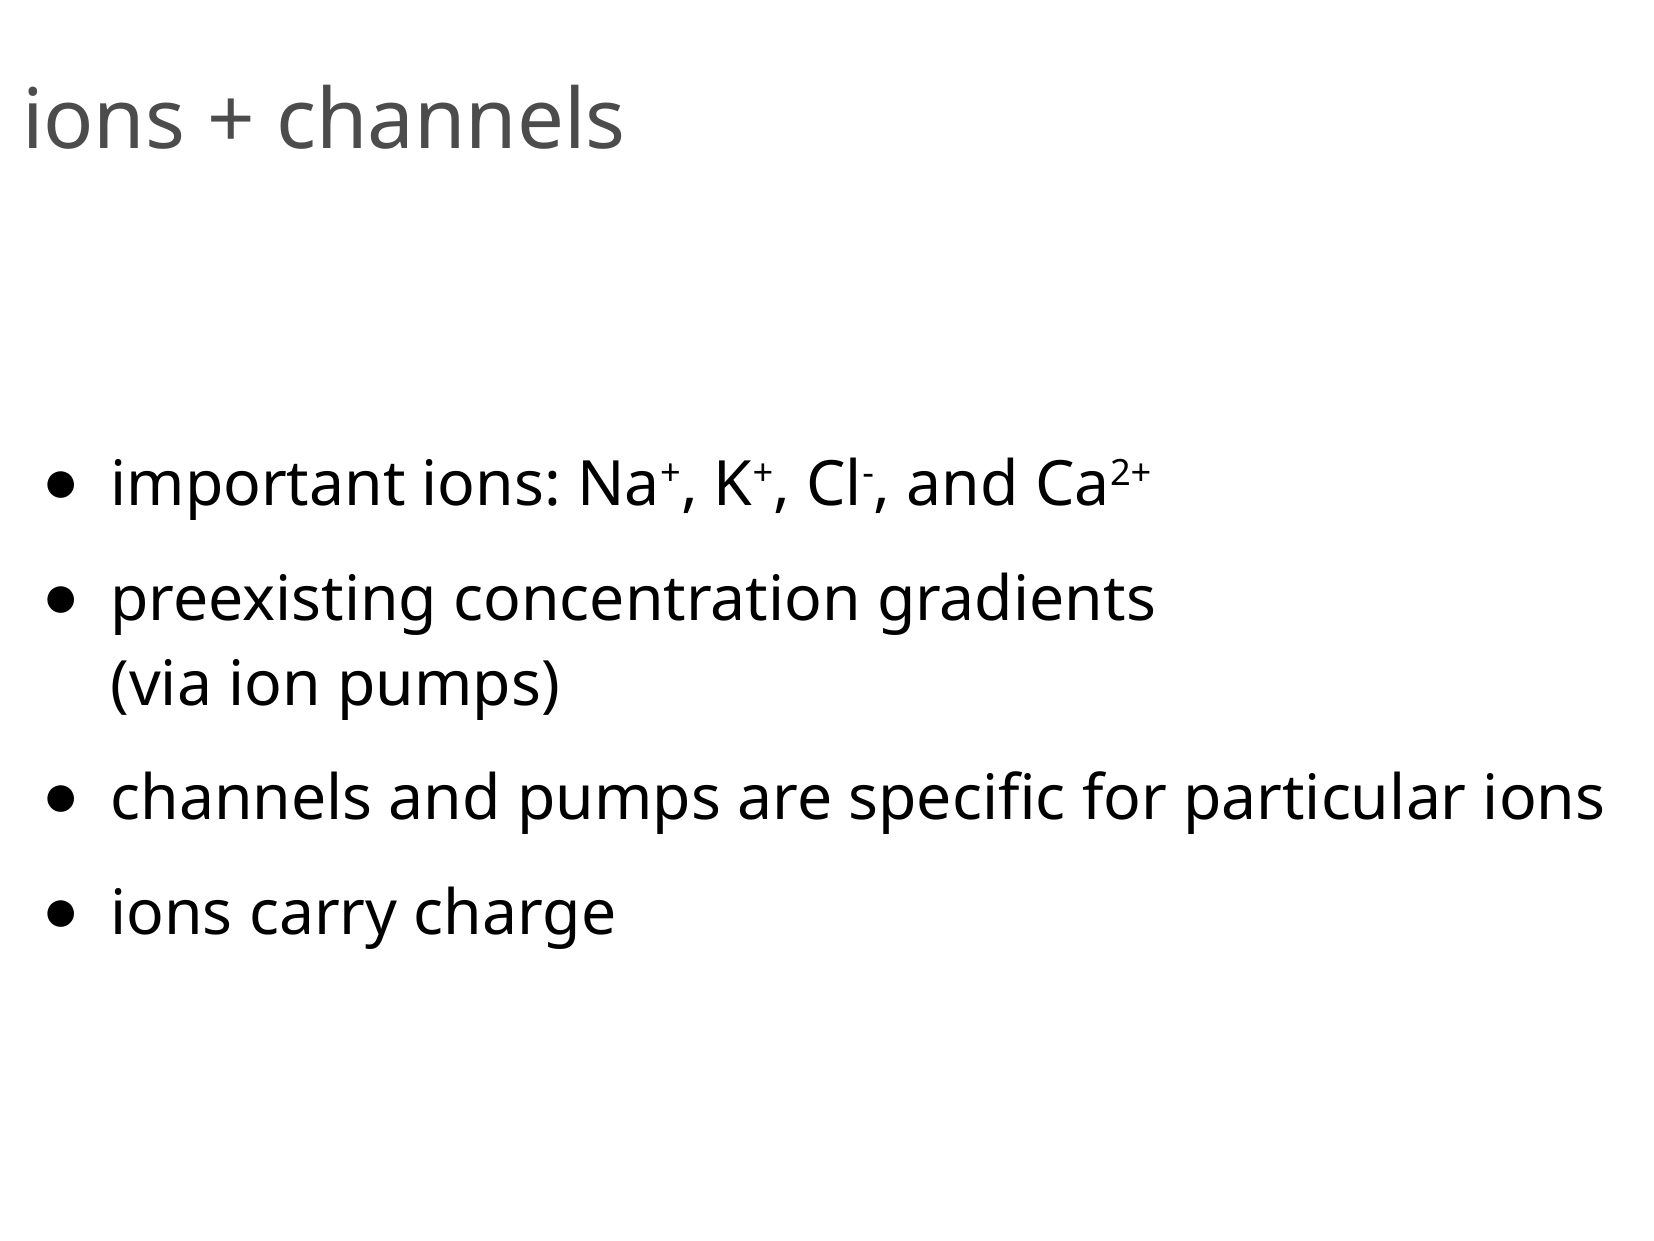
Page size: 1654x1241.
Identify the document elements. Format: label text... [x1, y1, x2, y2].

list important ions: Na+, K+, Cl-, and Ca2+ preexisting concentration gradients (via ion pumps) channels and pumps are specific for particular ions ions carry charge [25, 226, 1654, 1166]
title ions + channels [22, 19, 1654, 213]
